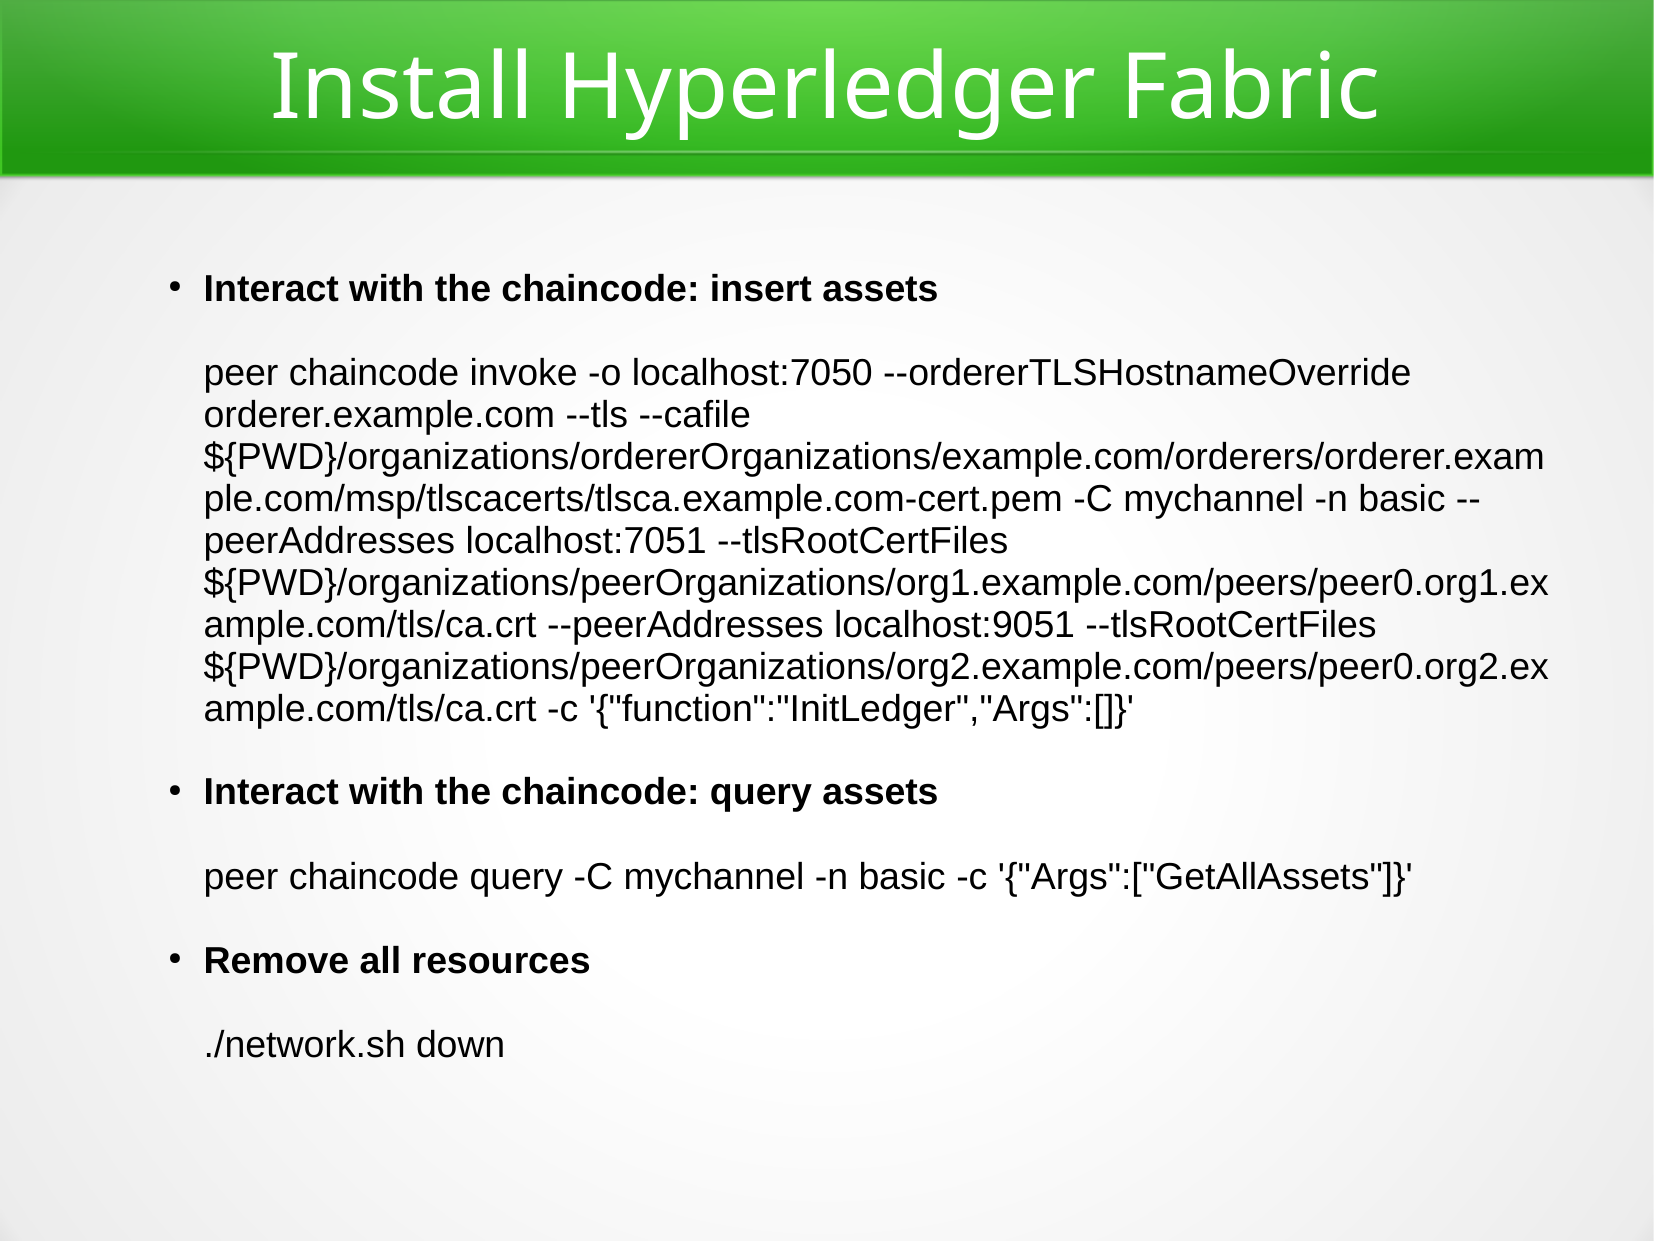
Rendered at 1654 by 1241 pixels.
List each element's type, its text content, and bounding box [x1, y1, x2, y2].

picture [0, 0, 1654, 1241]
title Install Hyperledger Fabric [82, 11, 1571, 154]
text_box Interact with the chaincode: insert assets peer chaincode invoke -o localhost:7050 --ordererTLSHostnameOverride orderer.example.com --tls --cafile ${PWD}/organizations/ordererOrganizations/example.com/orderers/orderer.example.com/msp/tlscacerts/tlsca.example.com-cert.pem -C mychannel -n basic --peerAddresses localhost:7051 --tlsRootCertFiles ${PWD}/organizations/peerOrganizations/org1.example.com/peers/peer0.org1.example.com/tls/ca.crt --peerAddresses localhost:9051 --tlsRootCertFiles ${PWD}/organizations/peerOrganizations/org2.example.com/peers/peer0.org2.example.com/tls/ca.crt -c '{"function":"InitLedger","Args":[]}' Interact with the chaincode: query assets peer chaincode query -C mychannel -n basic -c '{"Args":["GetAllAssets"]}' Remove all resources ./network.sh down [153, 259, 1571, 1073]
